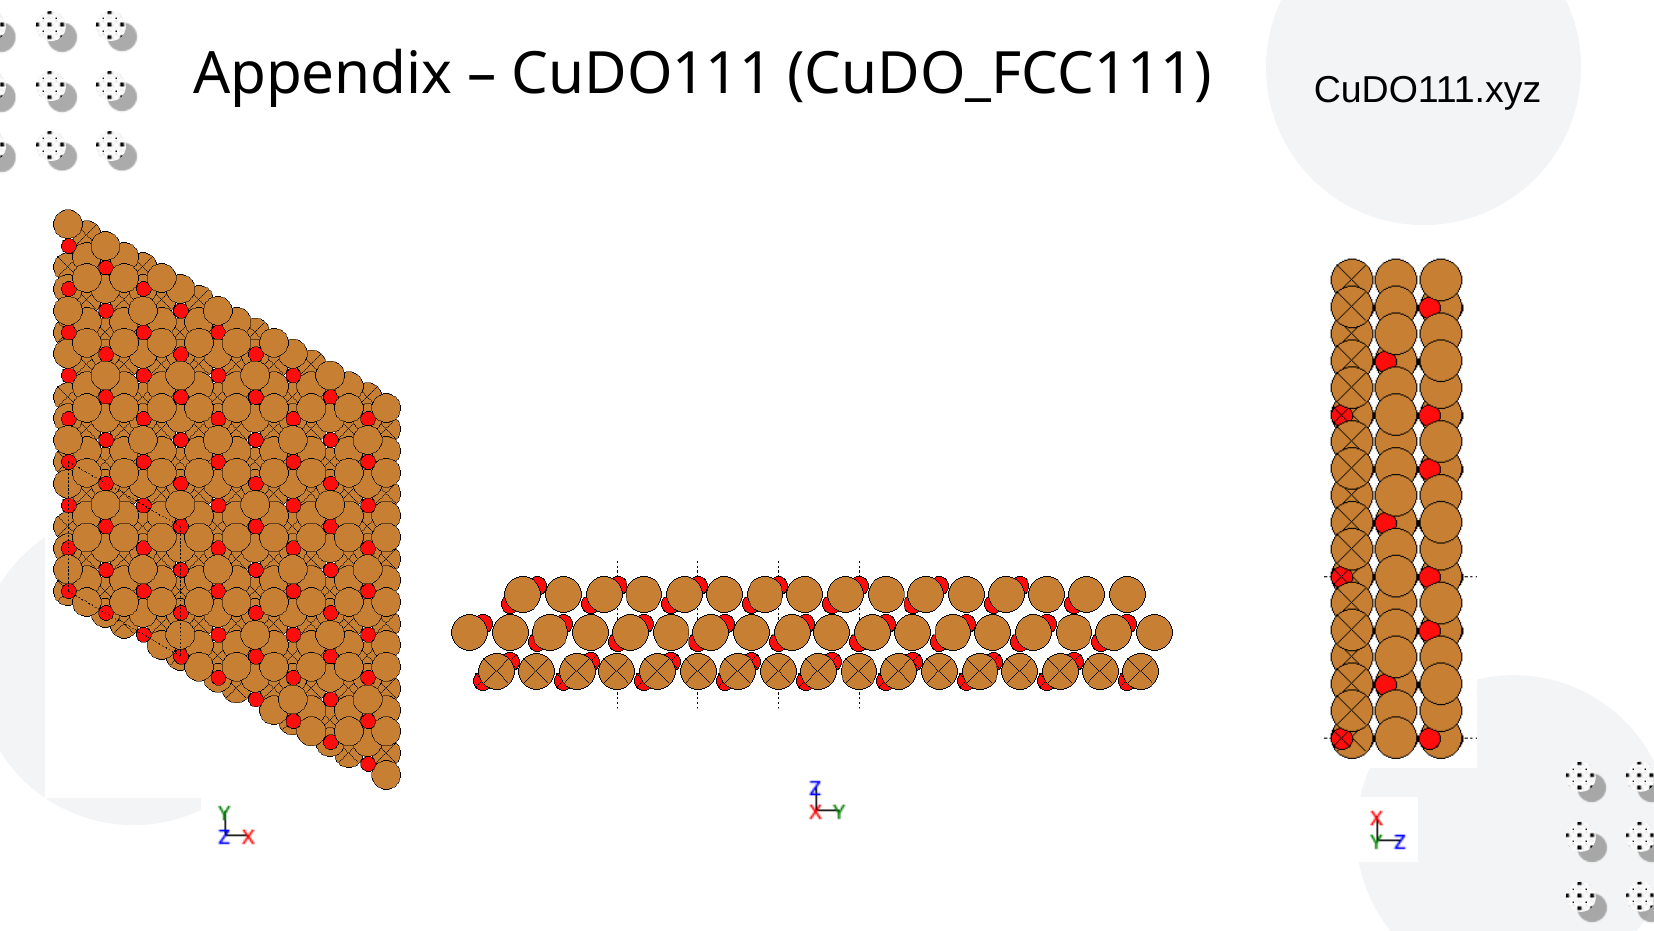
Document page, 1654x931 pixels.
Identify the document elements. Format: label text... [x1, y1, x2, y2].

text_box Appendix – CuDO111 (CuDO_FCC111) [164, 24, 1241, 198]
picture [1565, 881, 1596, 912]
picture [1565, 761, 1596, 792]
picture [1625, 821, 1654, 852]
picture [45, 206, 414, 857]
picture [35, 130, 67, 162]
picture [792, 767, 857, 832]
picture [1625, 881, 1654, 912]
picture [1565, 821, 1596, 852]
picture [1353, 797, 1418, 862]
text_box CuDO111.xyz [1299, 61, 1565, 119]
picture [95, 10, 126, 41]
picture [35, 70, 66, 102]
picture [1625, 761, 1654, 792]
picture [35, 11, 66, 42]
picture [95, 130, 127, 162]
picture [0, 14, 6, 39]
picture [442, 561, 1182, 709]
picture [0, 74, 6, 99]
picture [0, 133, 7, 159]
picture [1324, 243, 1477, 768]
picture [95, 70, 126, 101]
